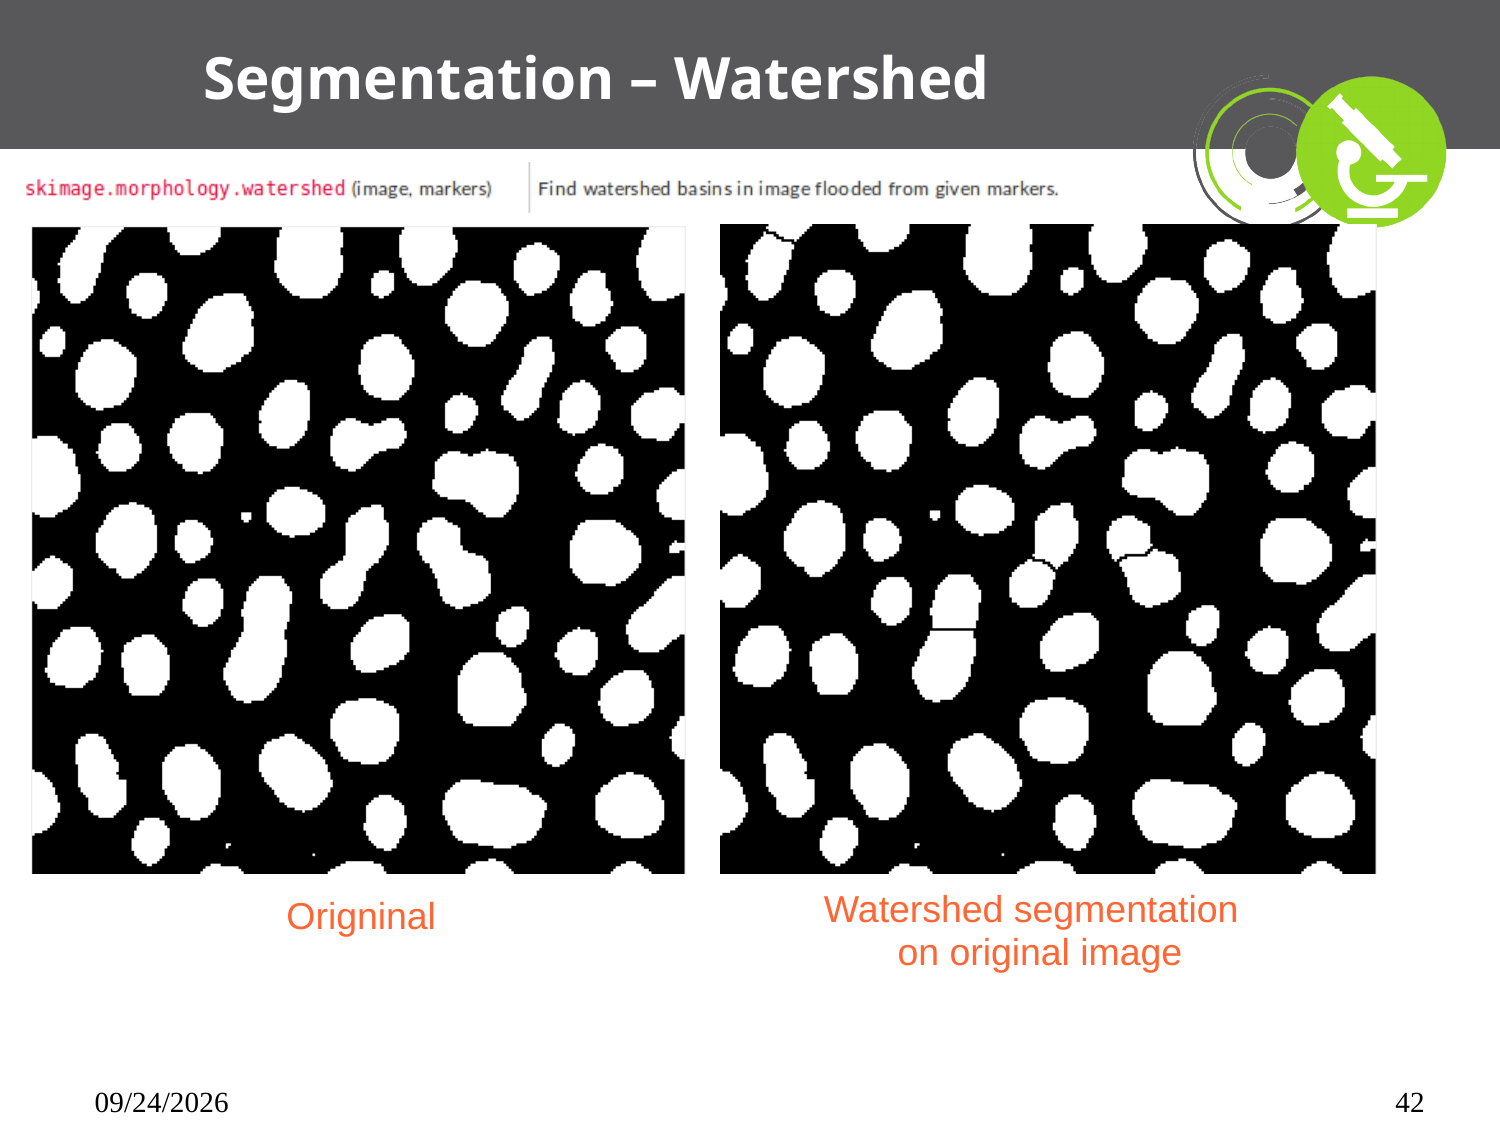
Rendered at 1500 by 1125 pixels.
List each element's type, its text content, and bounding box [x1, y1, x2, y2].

text_box Origninal [271, 888, 451, 945]
title Segmentation – Watershed [0, 0, 1193, 154]
picture [31, 226, 686, 875]
picture [11, 162, 1103, 213]
picture [720, 69, 1453, 875]
text_box Watershed segmentation on original image [809, 881, 1264, 981]
